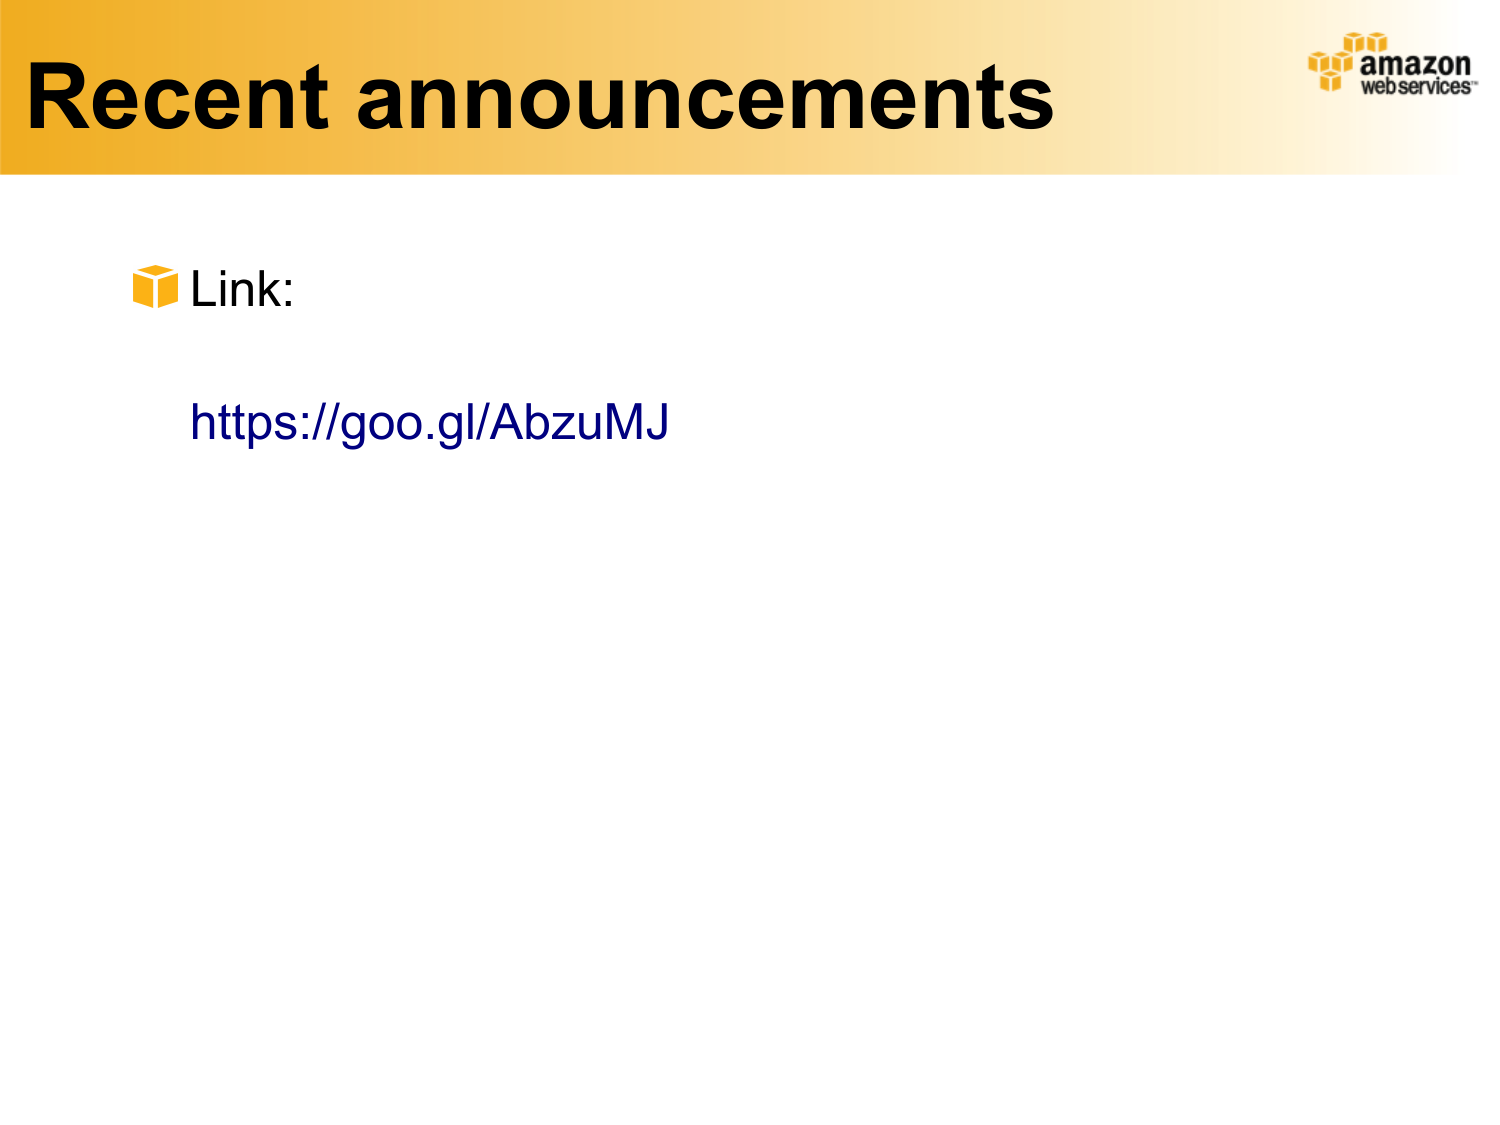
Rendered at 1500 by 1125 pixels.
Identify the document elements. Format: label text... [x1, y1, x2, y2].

picture [0, 0, 1500, 1125]
title Recent announcements [2, 0, 1278, 185]
list Link: https://goo.gl/AbzuMJ [112, 246, 1388, 1000]
